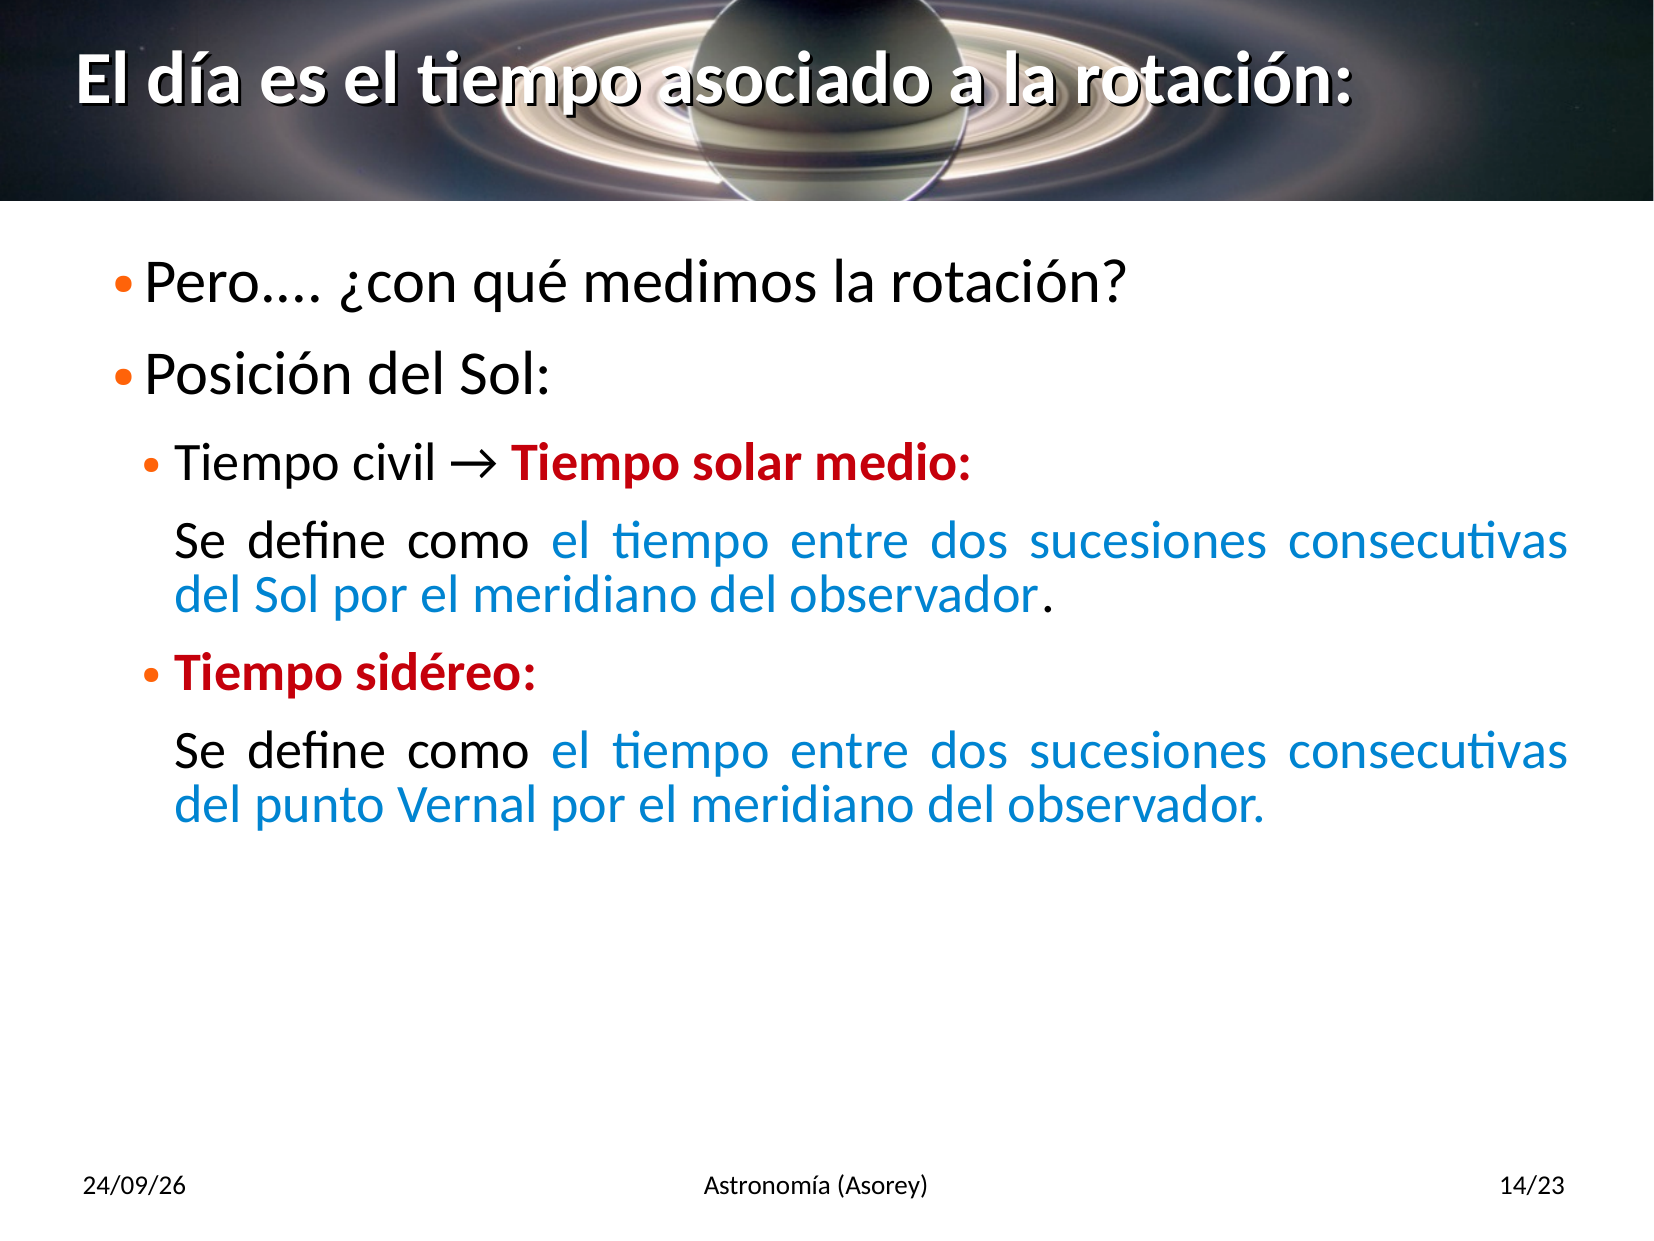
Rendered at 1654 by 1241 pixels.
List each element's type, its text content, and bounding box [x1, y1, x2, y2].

list Pero.... ¿con qué medimos la rotación? Posición del Sol: Tiempo civil → Tiempo solar medio: Se define como el tiempo entre dos sucesiones consecutivas del Sol por el meridiano del observador. Tiempo sidéreo: Se define como el tiempo entre dos sucesiones consecutivas del punto Vernal por el meridiano del observador. [82, 255, 1571, 1156]
title El día es el tiempo asociado a la rotación: [75, 19, 1564, 151]
picture [0, 0, 1654, 201]
